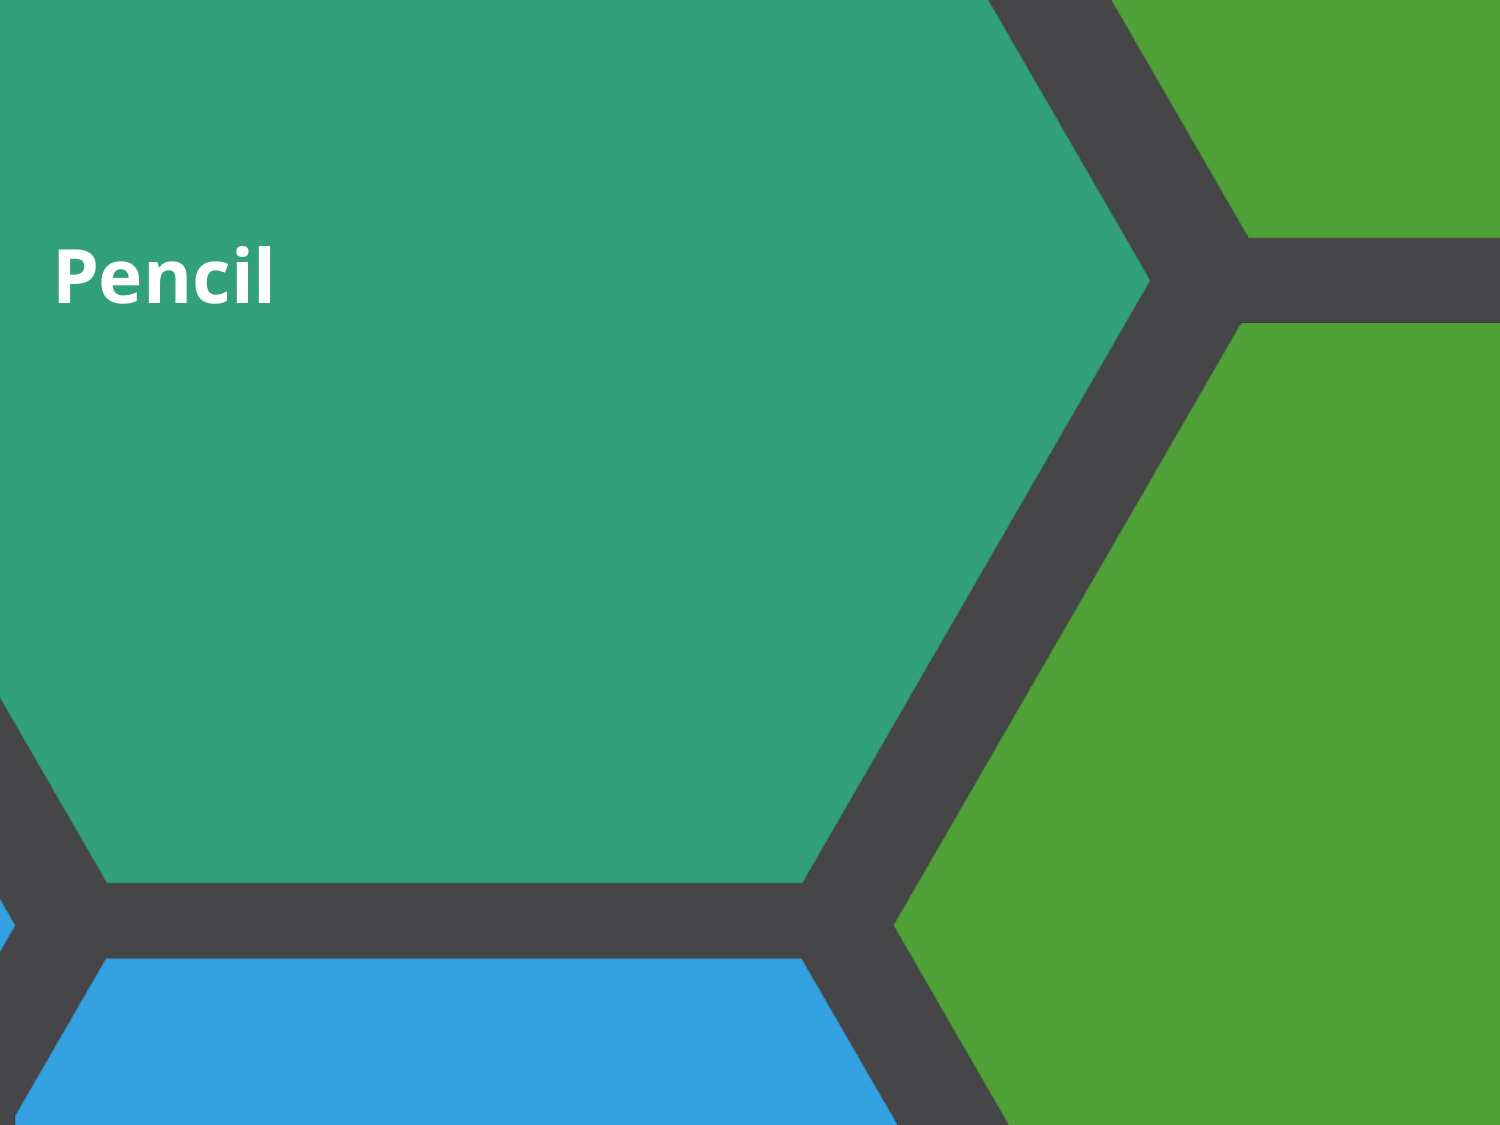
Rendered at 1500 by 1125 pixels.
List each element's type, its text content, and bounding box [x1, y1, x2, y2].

picture [0, 0, 1500, 1125]
title Pencil [52, 147, 1099, 401]
